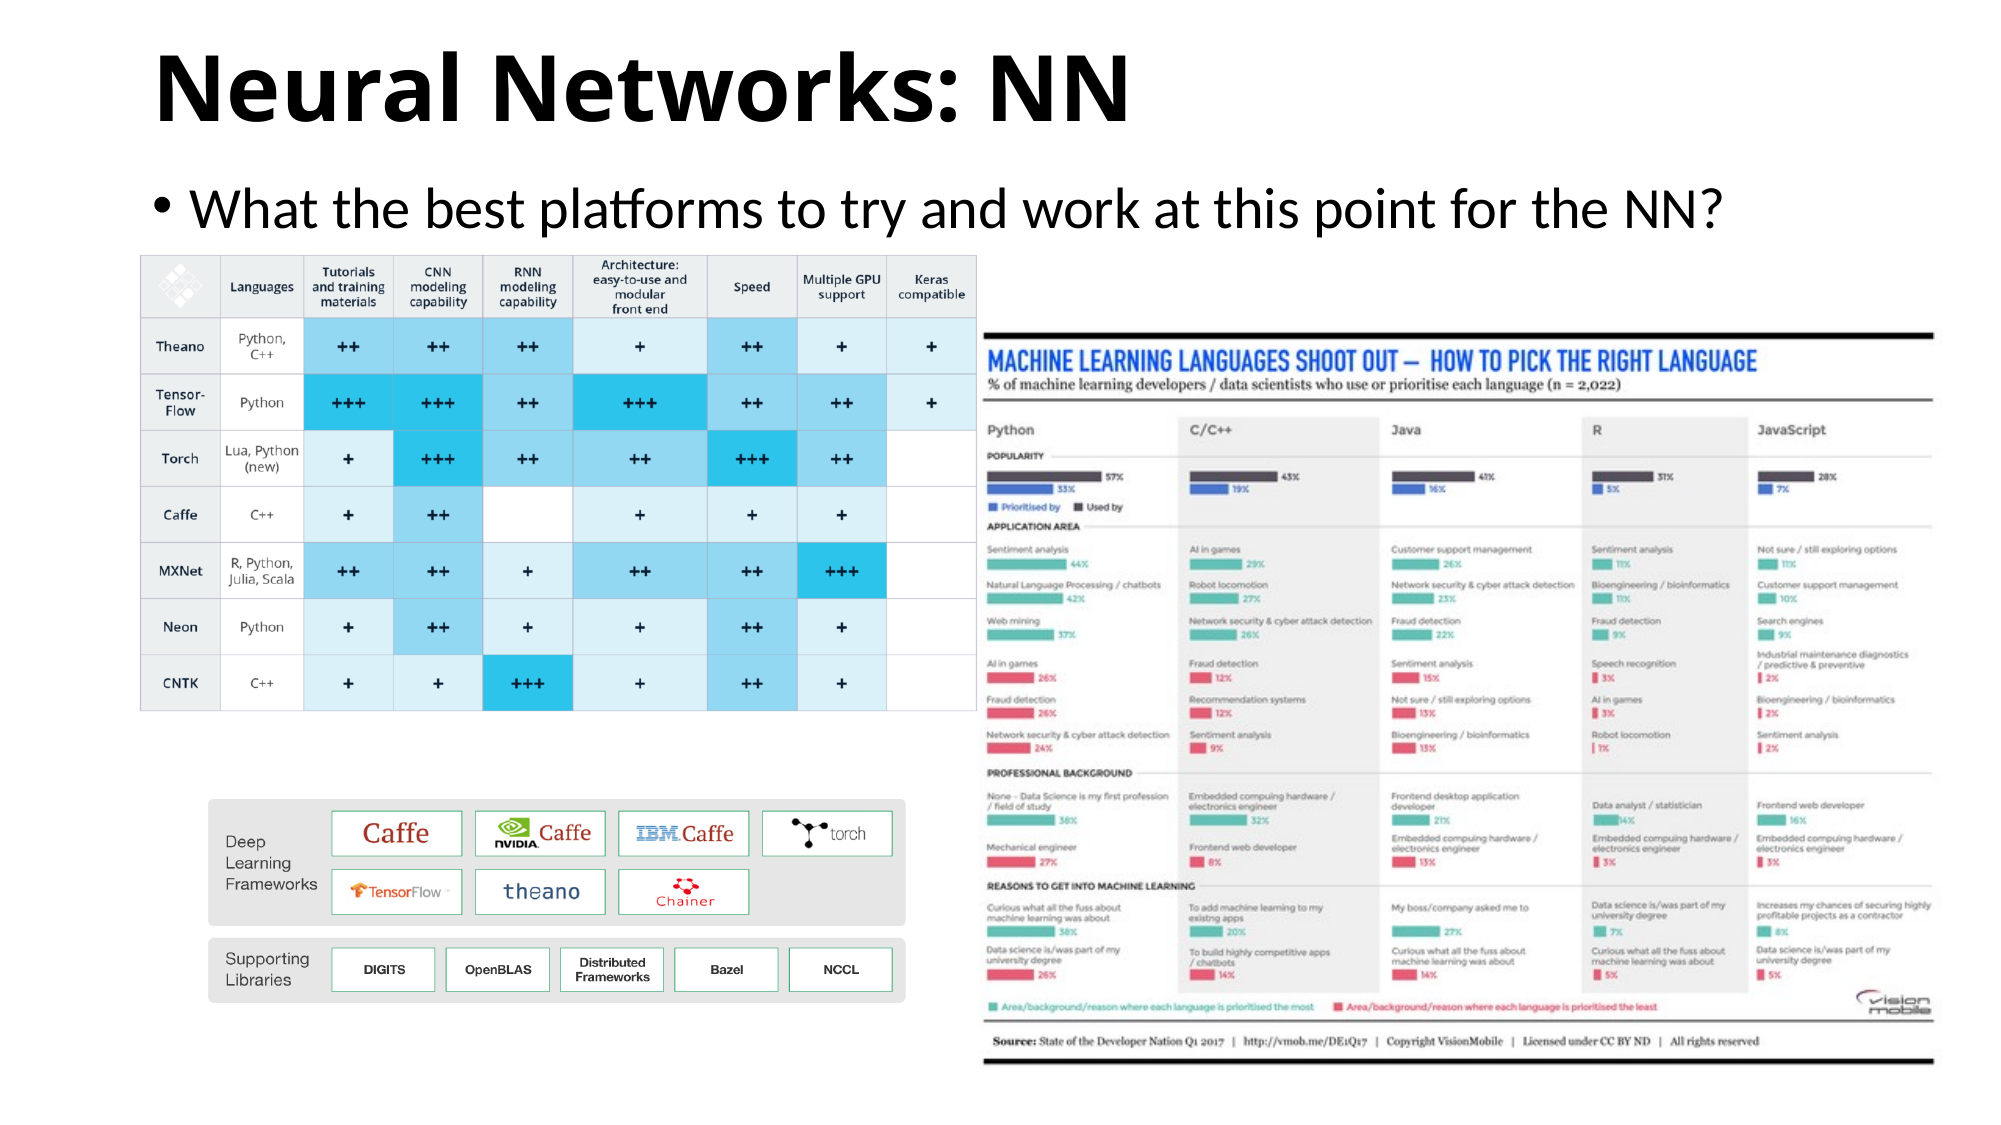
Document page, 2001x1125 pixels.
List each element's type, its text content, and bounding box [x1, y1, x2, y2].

picture [137, 251, 1944, 1068]
title Neural Networks: NN [137, 33, 1863, 150]
list What the best platforms to try and work at this point for the NN? [137, 176, 1748, 252]
picture [202, 791, 914, 1007]
